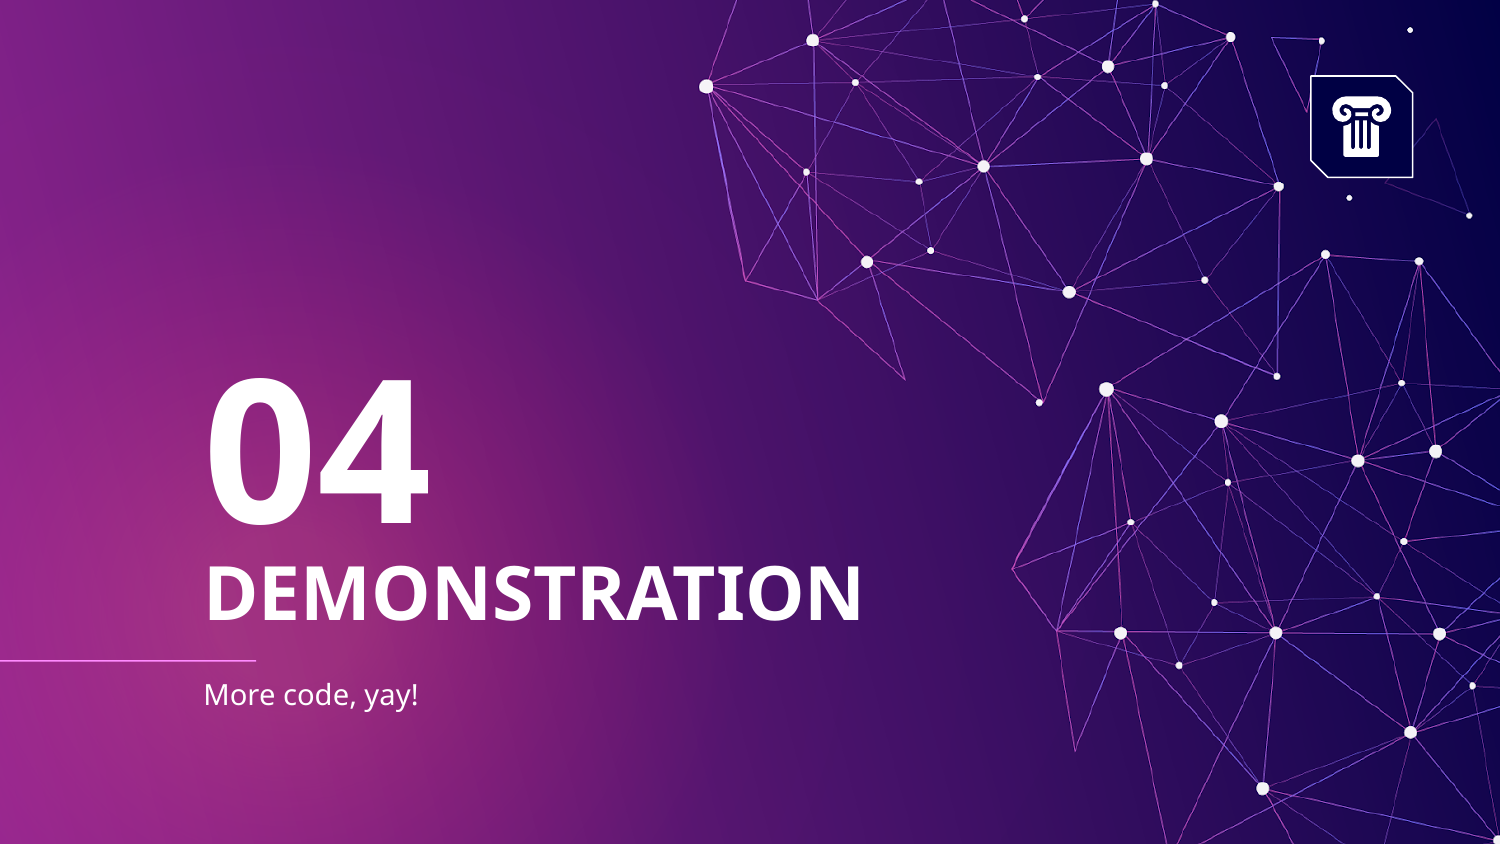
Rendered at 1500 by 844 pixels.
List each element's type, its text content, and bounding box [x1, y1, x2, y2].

title DEMONSTRATION [188, 506, 1010, 674]
title 04 [188, 381, 678, 505]
text_box [1310, 76, 1413, 178]
subtitle More code, yay! [188, 660, 882, 749]
picture [0, 0, 1500, 844]
